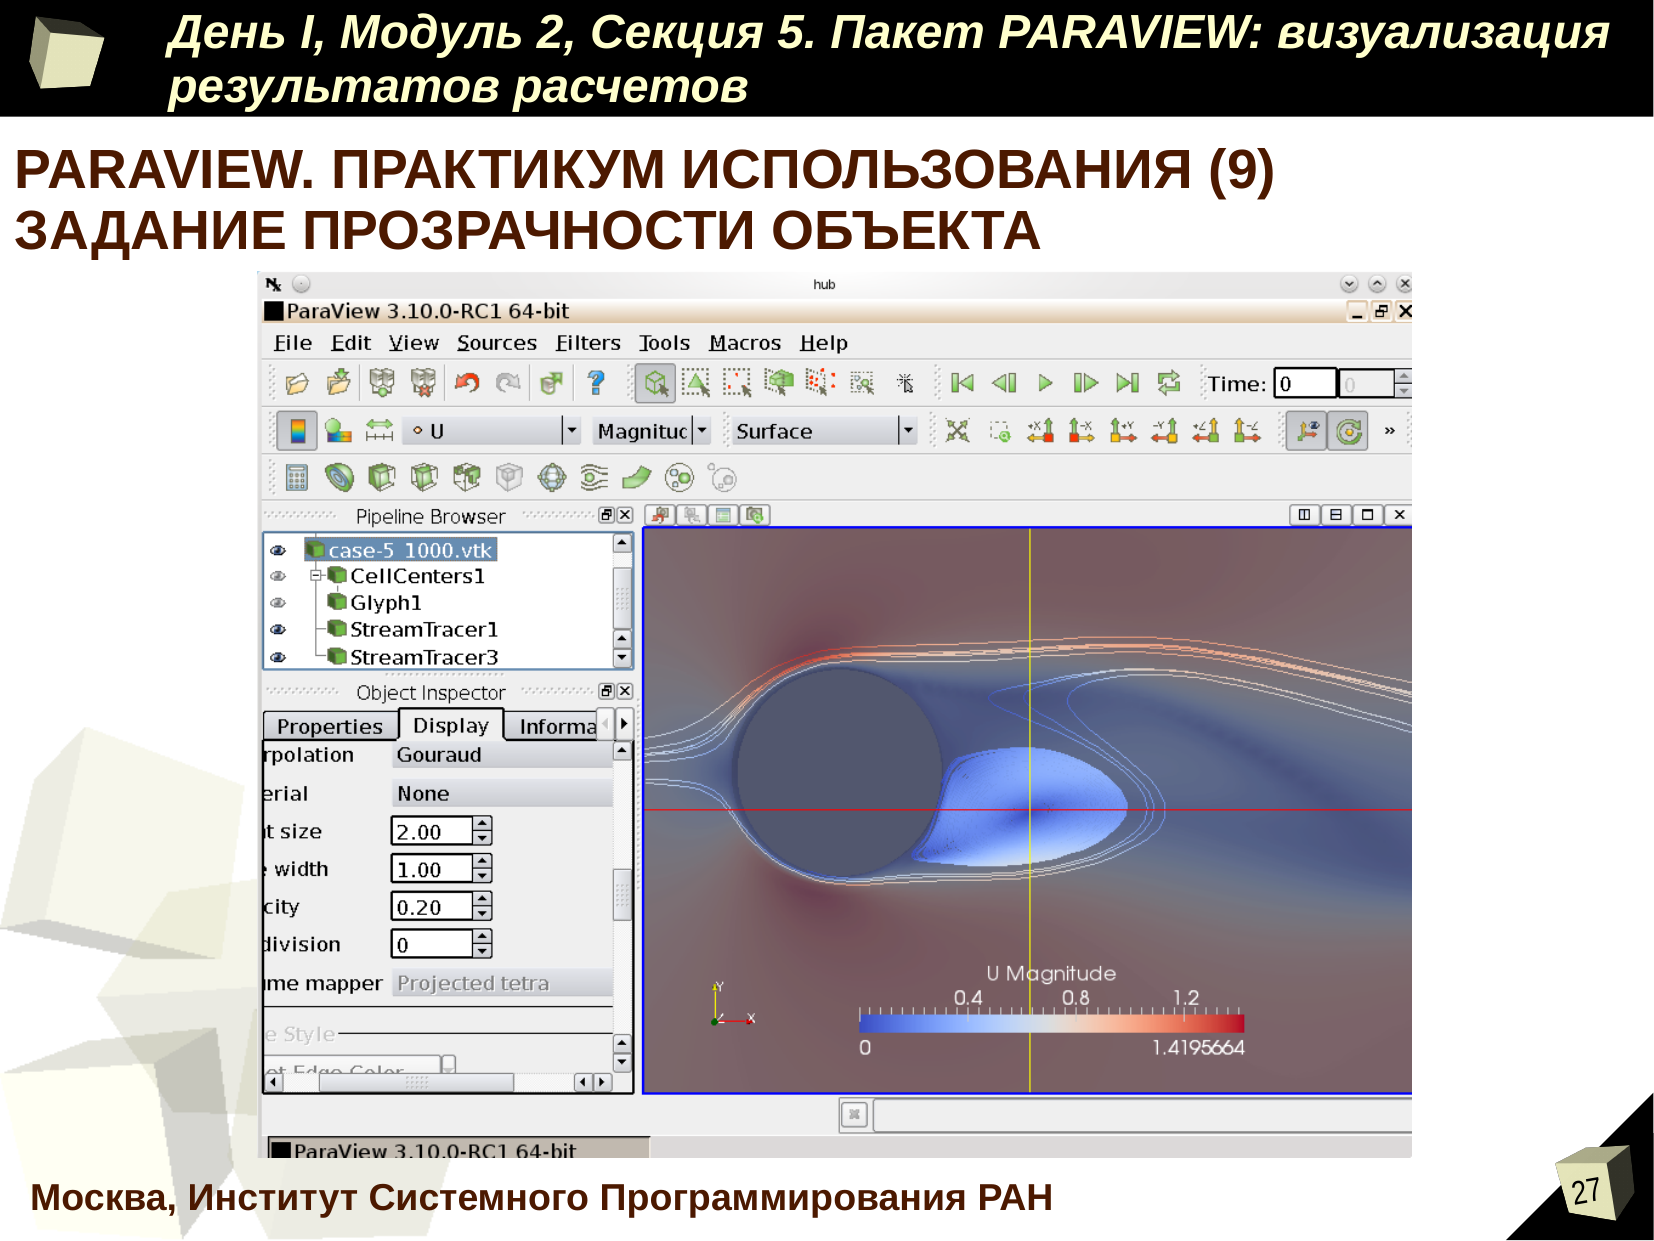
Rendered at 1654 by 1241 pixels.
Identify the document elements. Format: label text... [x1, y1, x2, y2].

picture [464, 1193, 472, 1198]
text_box PARAVIEW. ПРАКТИКУМ ИСПОЛЬЗОВАНИЯ (9) ЗАДАНИЕ ПРОЗРАЧНОСТИ ОБЪЕКТА [0, 130, 1654, 270]
picture [0, 271, 1412, 1241]
